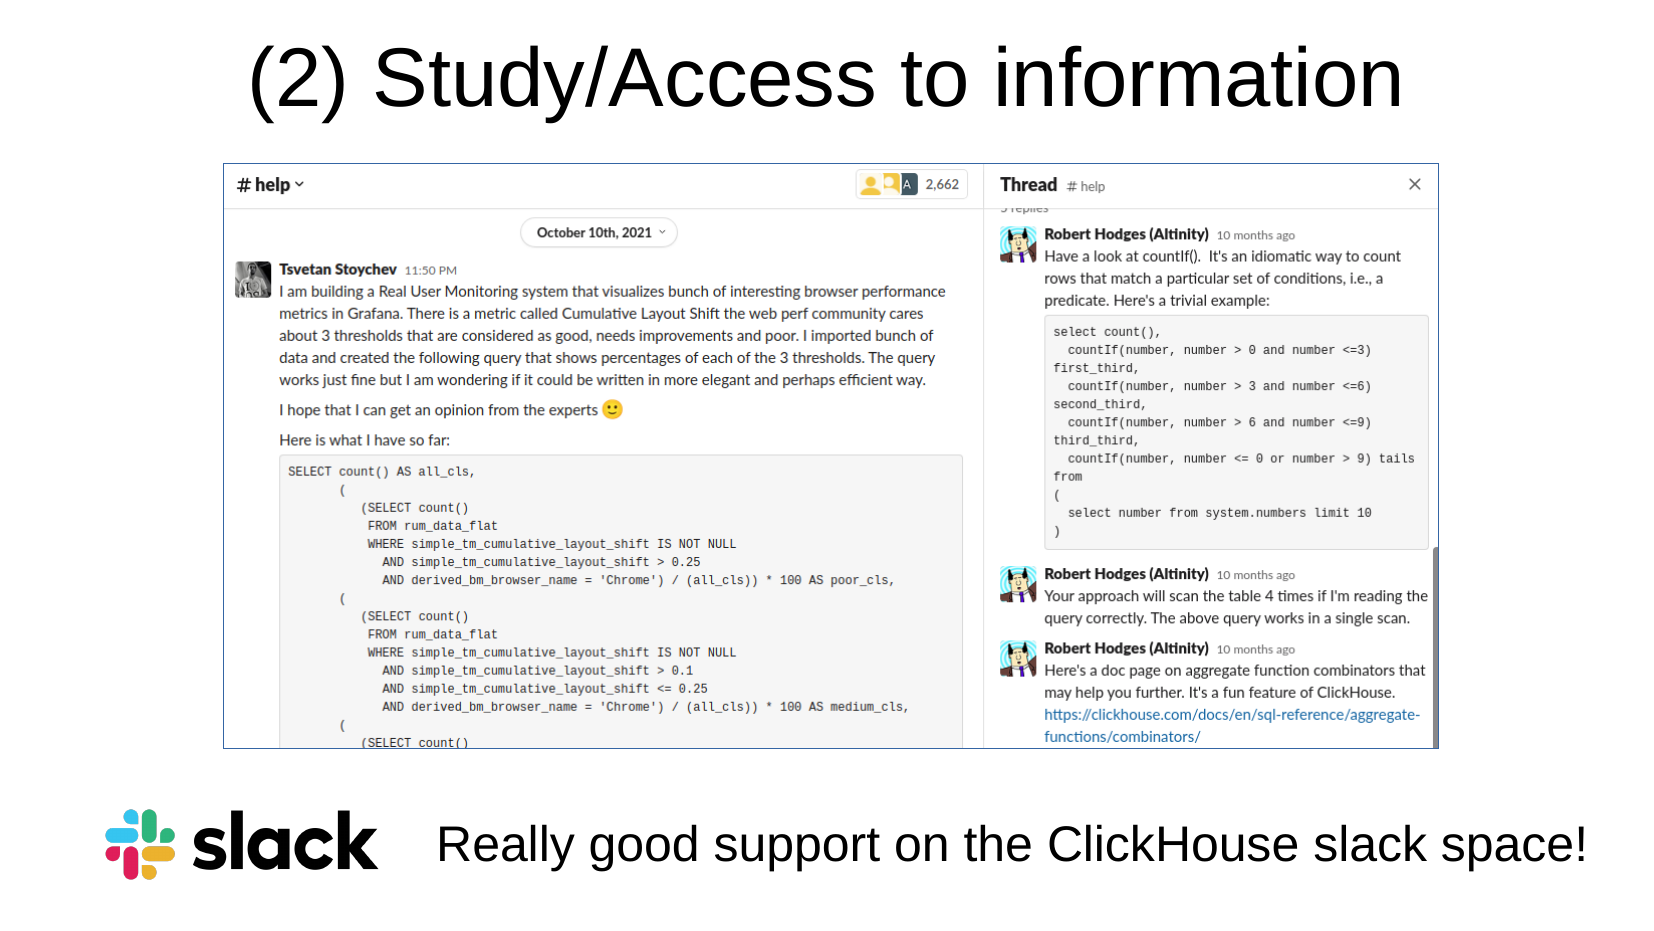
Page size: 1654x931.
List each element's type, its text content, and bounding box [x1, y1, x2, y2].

picture [223, 163, 1439, 749]
title Really good support on the ClickHouse slack space! [420, 788, 1606, 901]
title (2) Study/Access to information [82, 0, 1571, 156]
picture [105, 809, 379, 880]
